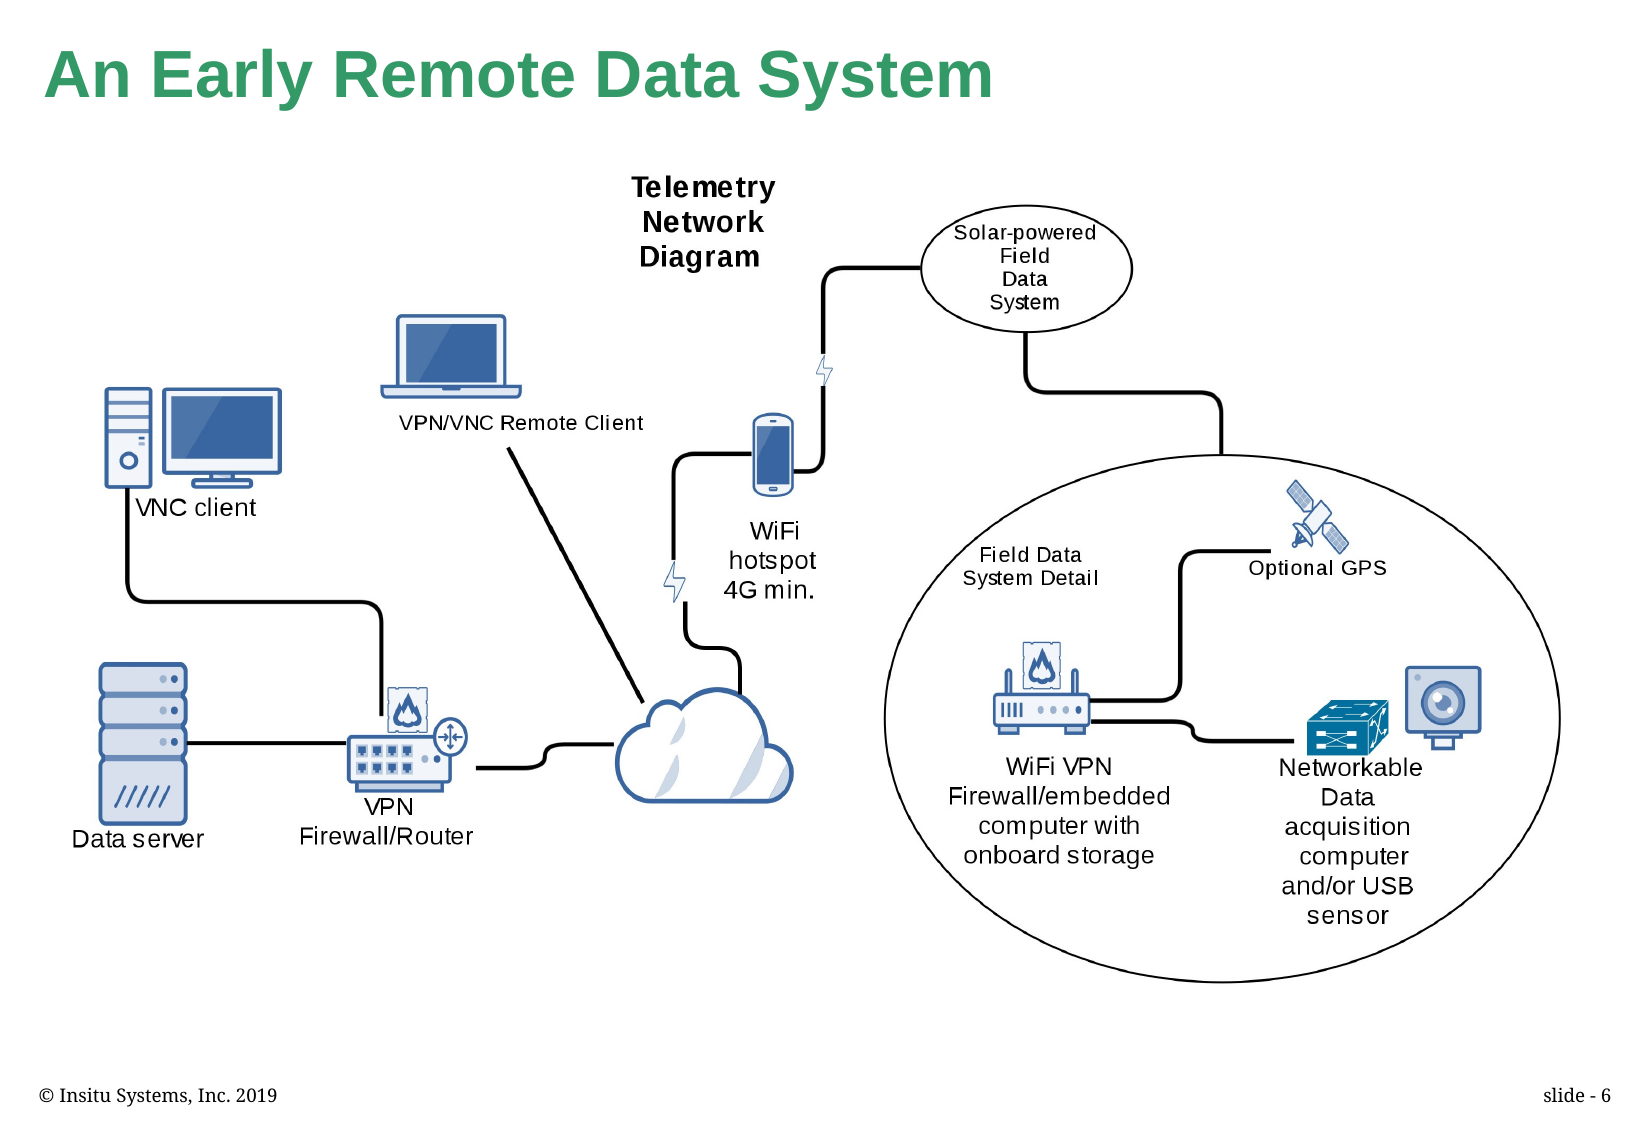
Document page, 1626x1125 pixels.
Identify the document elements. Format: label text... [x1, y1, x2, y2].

picture [48, 164, 1567, 991]
title An Early Remote Data System [28, 34, 1561, 105]
